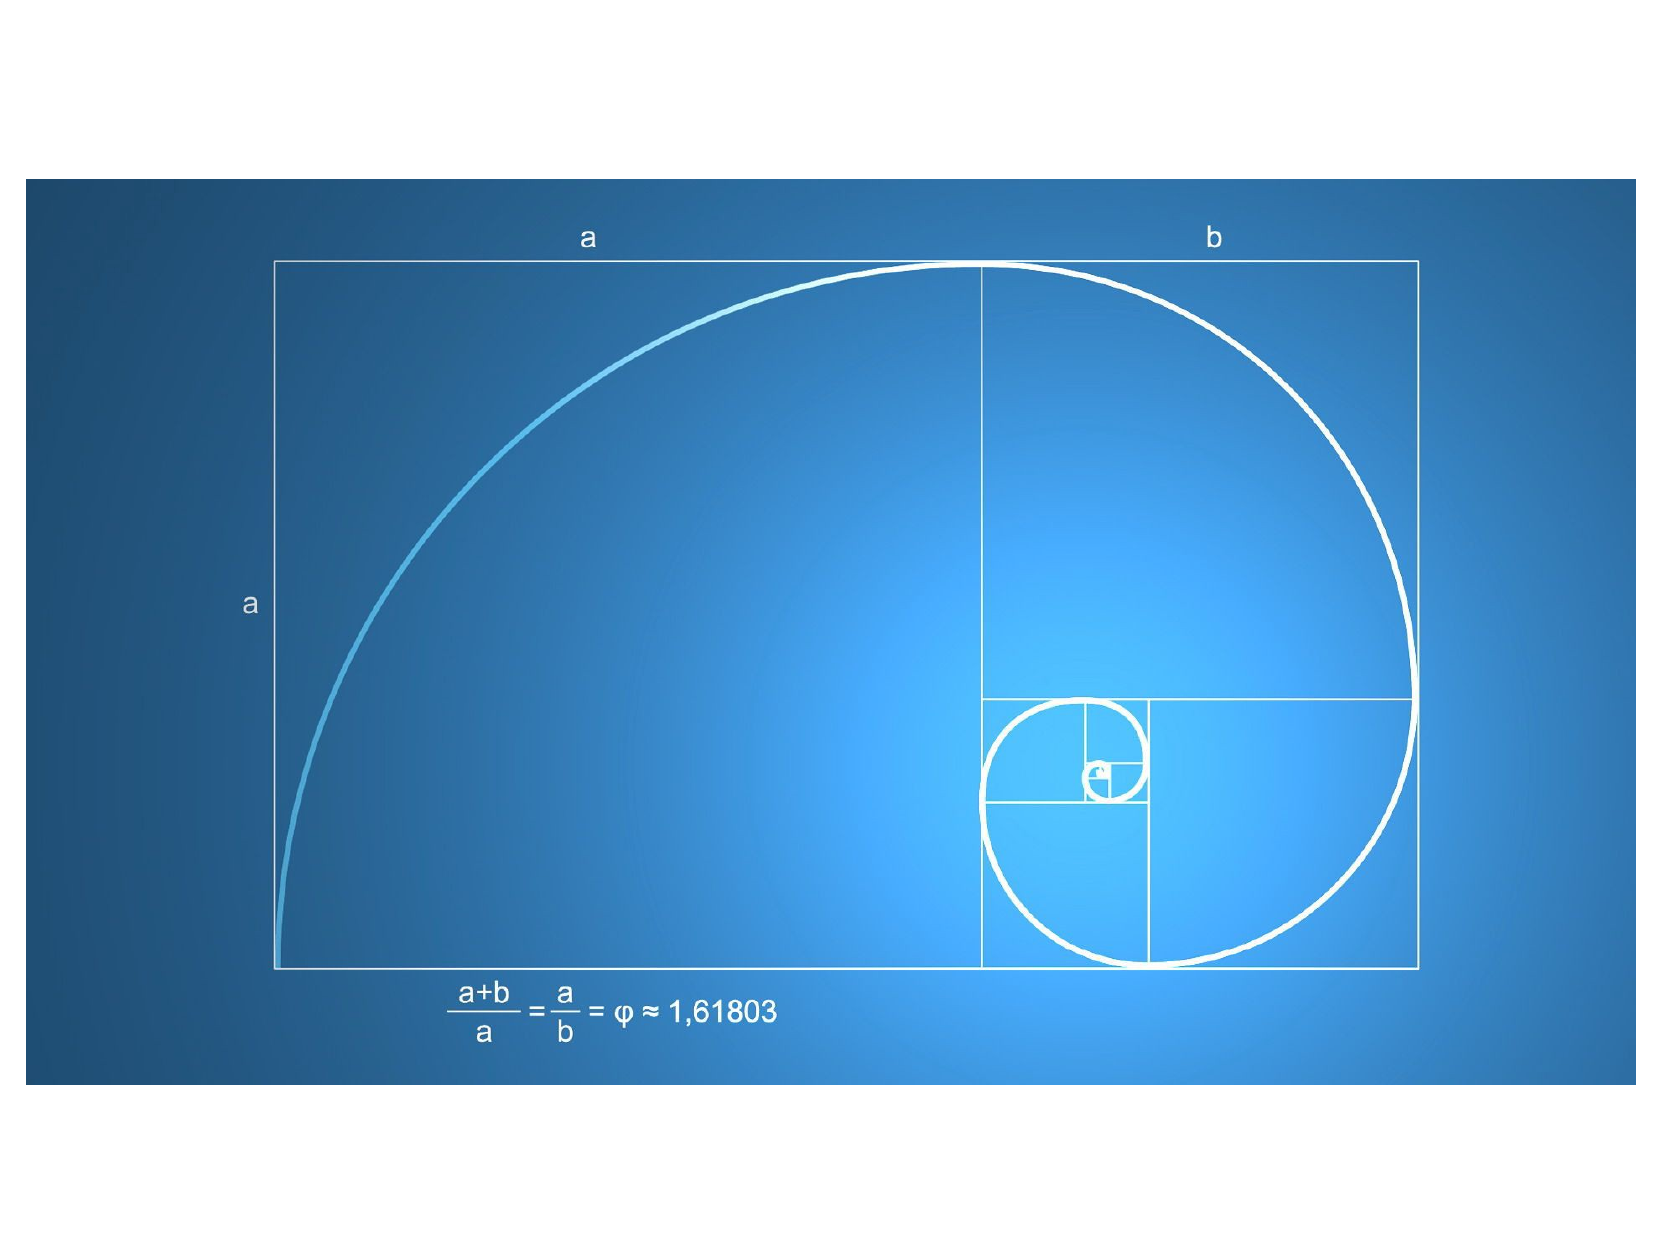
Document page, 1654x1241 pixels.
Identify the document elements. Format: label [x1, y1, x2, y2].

picture [26, 179, 1636, 1086]
